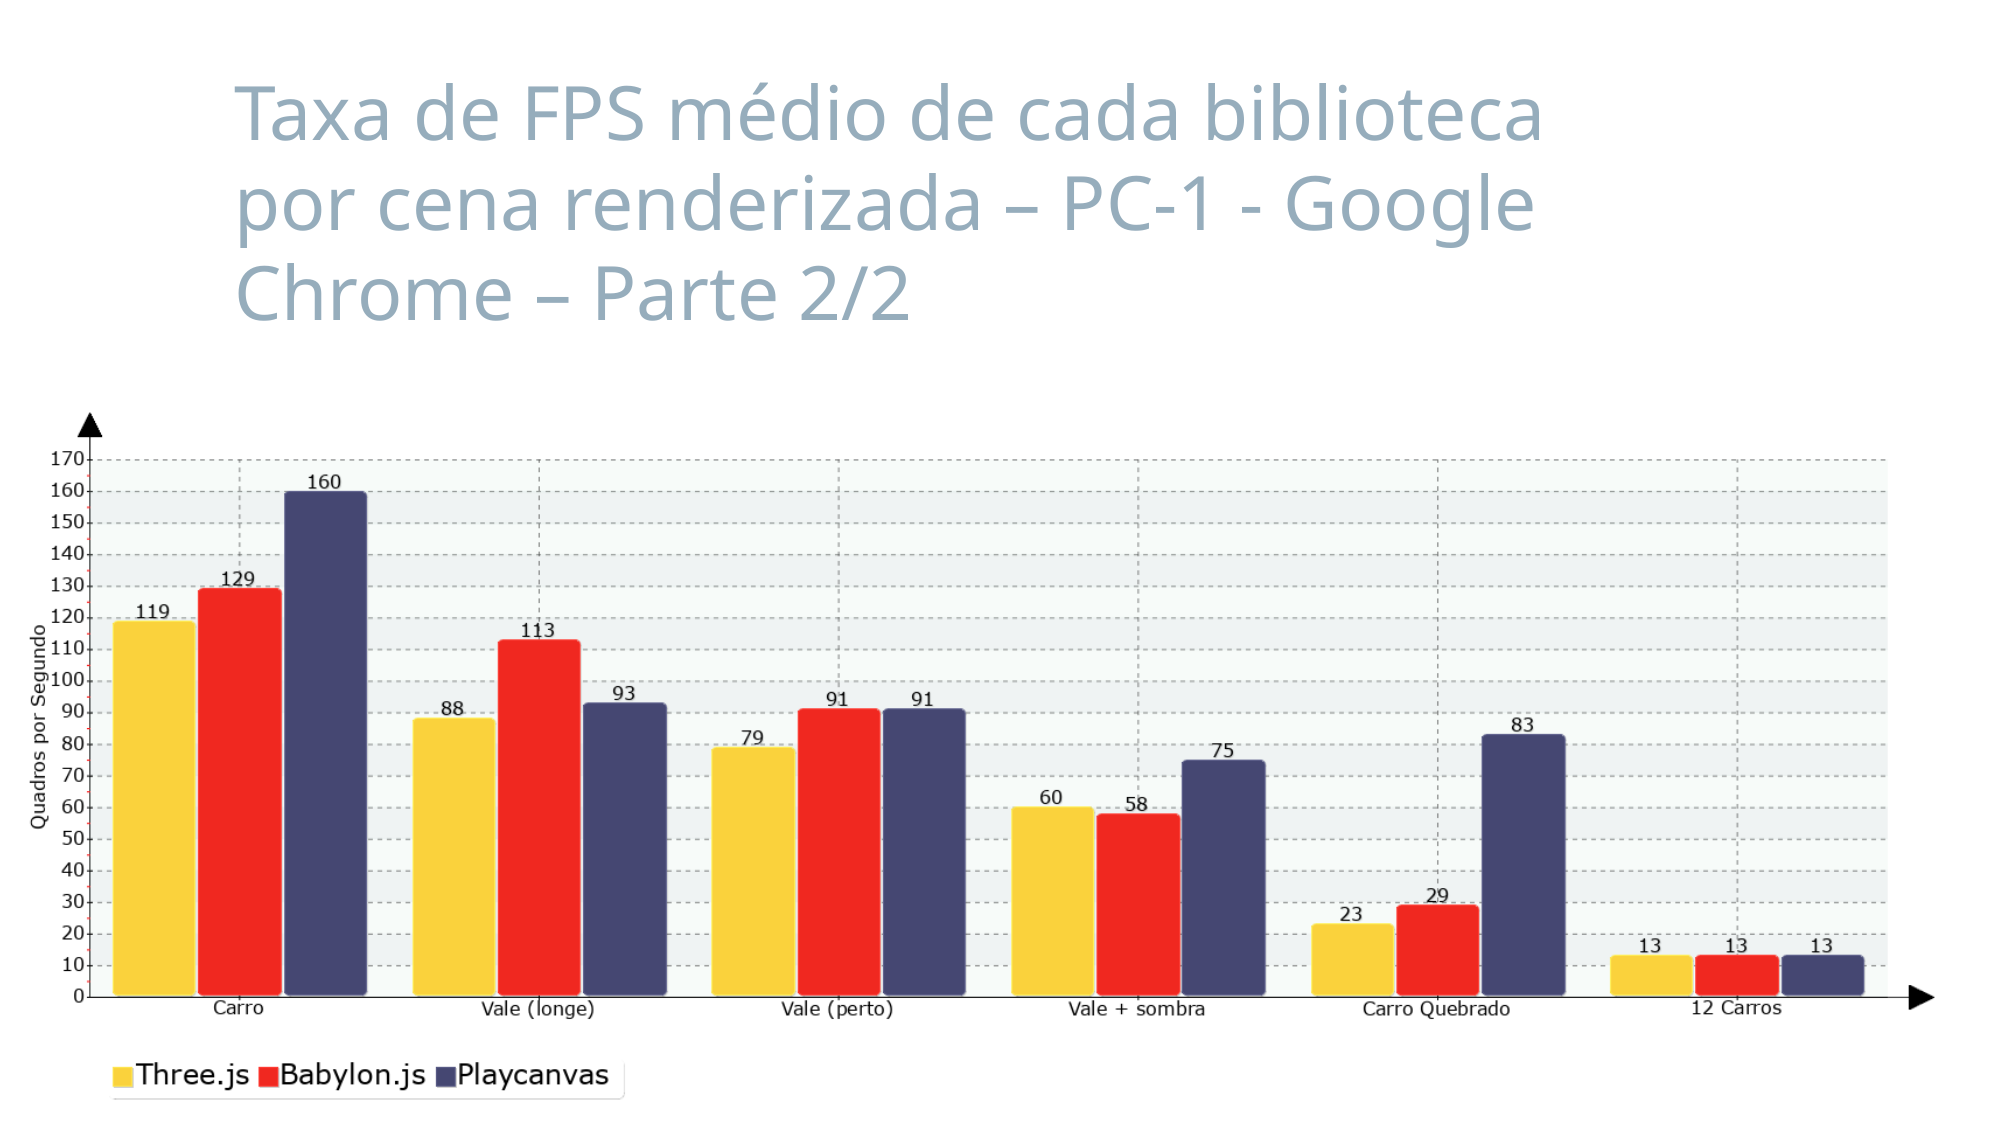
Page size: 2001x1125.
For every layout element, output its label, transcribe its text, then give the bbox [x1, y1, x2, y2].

picture [0, 401, 1980, 1102]
title Taxa de FPS médio de cada biblioteca por cena renderizada – PC-1 - Google Chrome – Parte 2/2 [219, 141, 1657, 259]
